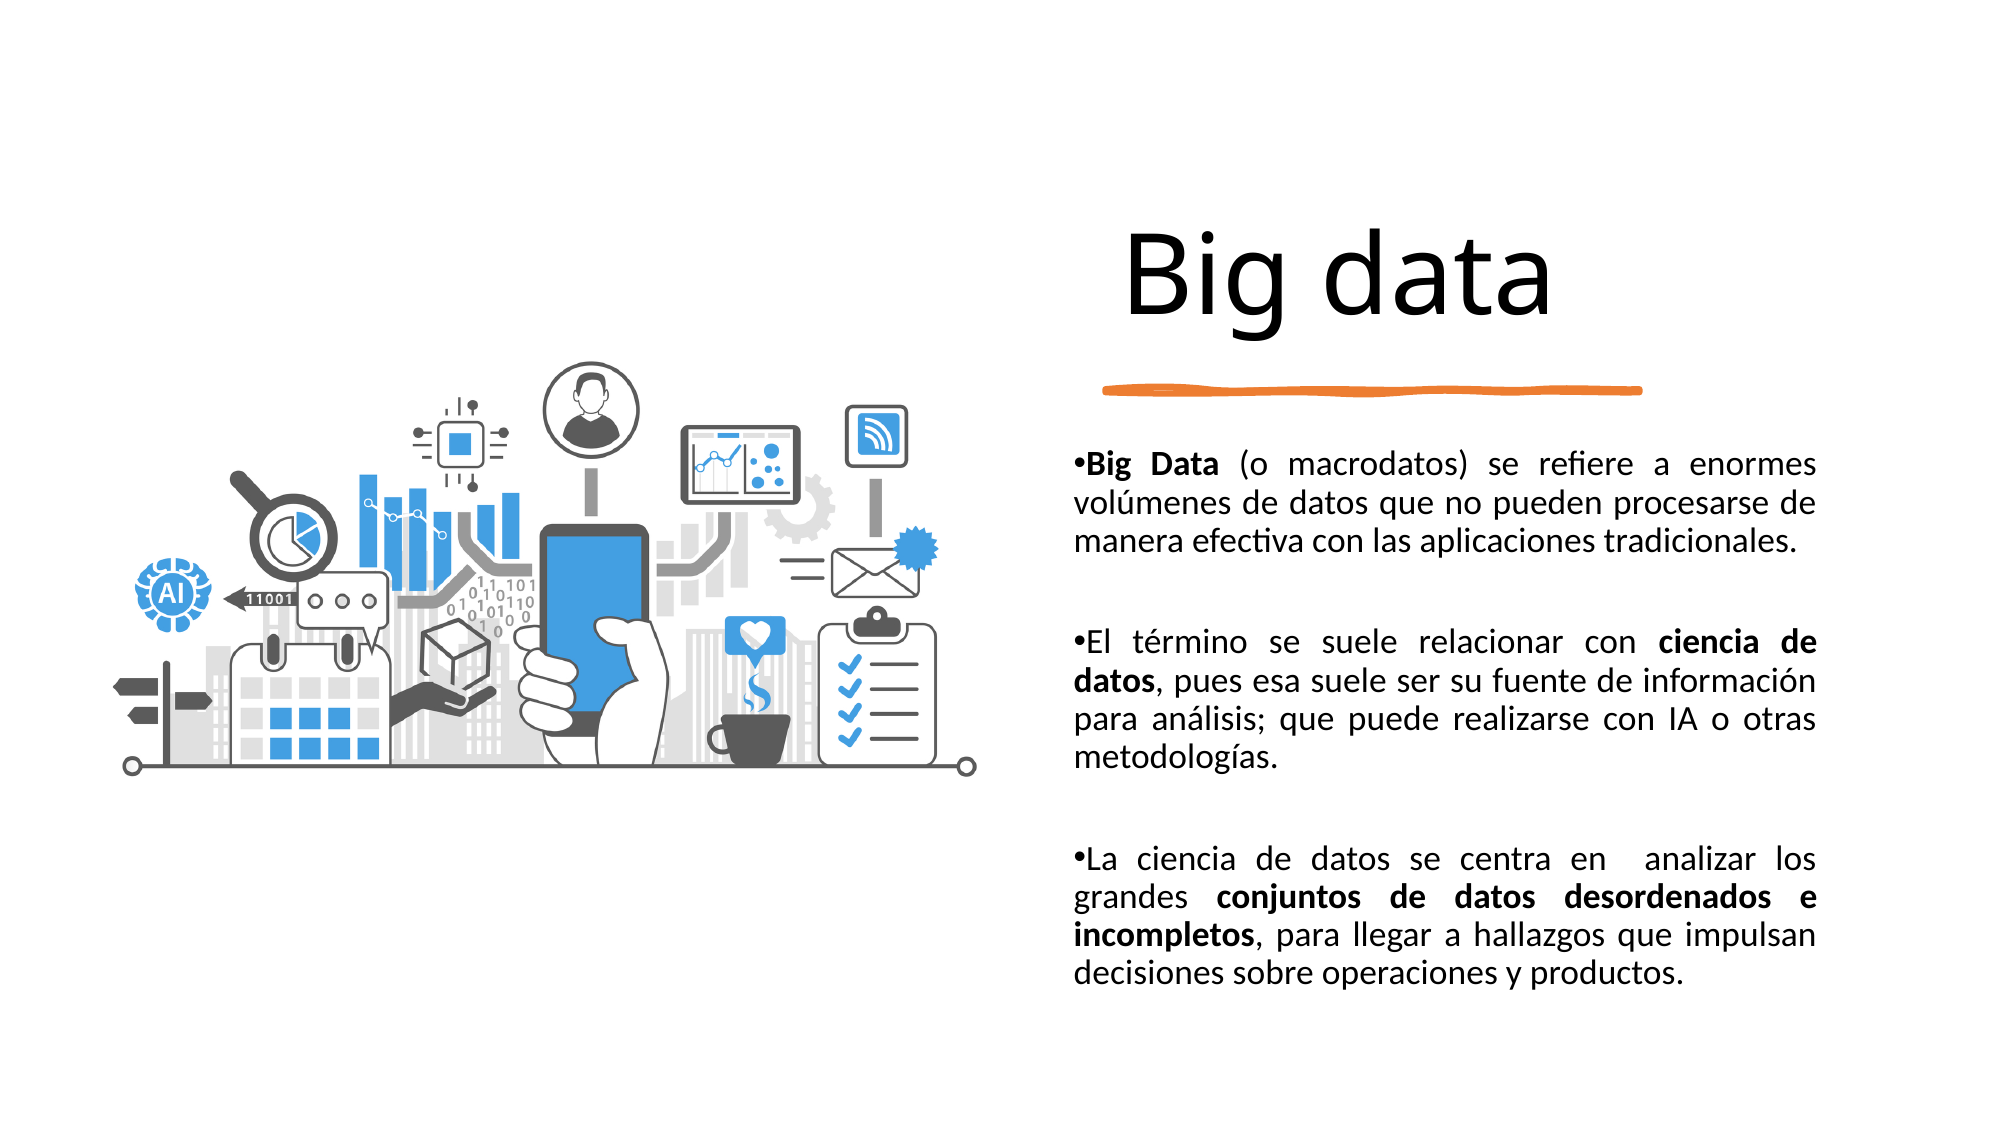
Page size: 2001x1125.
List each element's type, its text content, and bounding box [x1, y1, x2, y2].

text_box [1105, 387, 1640, 394]
text_box Big Data (o macrodatos) se refiere a enormes volúmenes de datos que no pueden procesarse de manera efectiva con las aplicaciones tradicionales. El término se suele relacionar con ciencia de datos, pues esa suele ser su fuente de información para análisis; que puede realizarse con IA o otras metodologías. La ciencia de datos se centra en analizar los grandes conjuntos de datos desordenados e incompletos, para llegar a hallazgos que impulsan decisiones sobre operaciones y productos. [1058, 437, 1833, 1021]
title Big data [1105, 104, 1896, 347]
picture [103, 345, 999, 780]
